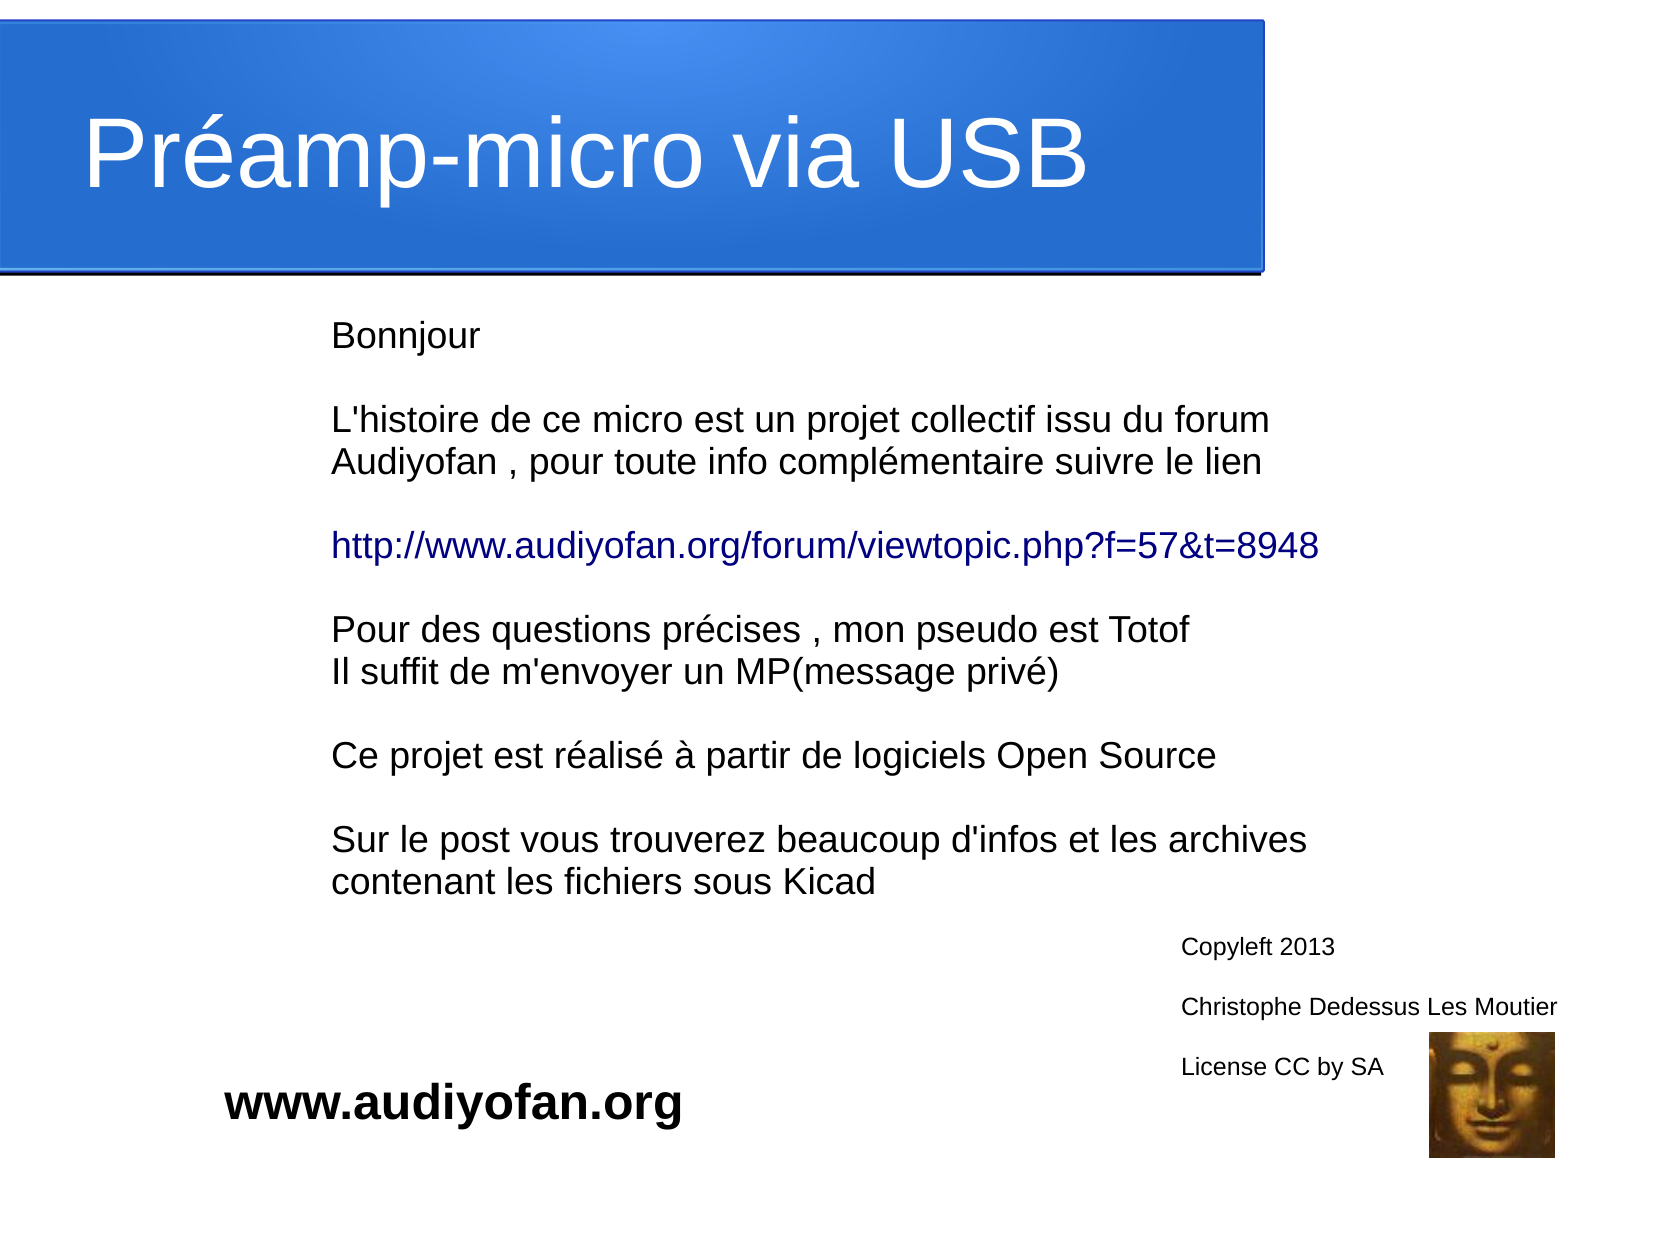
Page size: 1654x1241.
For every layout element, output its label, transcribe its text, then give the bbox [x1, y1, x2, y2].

picture [1429, 1032, 1555, 1158]
text_box Bonnjour L'histoire de ce micro est un projet collectif issu du forum Audiyofan , pour toute info complémentaire suivre le lien http://www.audiyofan.org/forum/viewtopic.php?f=57&t=8948 Pour des questions précises , mon pseudo est Totof Il suffit de m'envoyer un MP(message privé) Ce projet est réalisé à partir de logiciels Open Source Sur le post vous trouverez beaucoup d'infos et les archives contenant les fichiers sous Kicad [316, 307, 1335, 939]
title Préamp-micro via USB [82, 49, 1250, 257]
list Copyleft 2013 Christophe Dedessus Les Moutier License CC by SA [1110, 933, 1595, 1199]
text_box www.audiyofan.org [153, 1074, 726, 1154]
